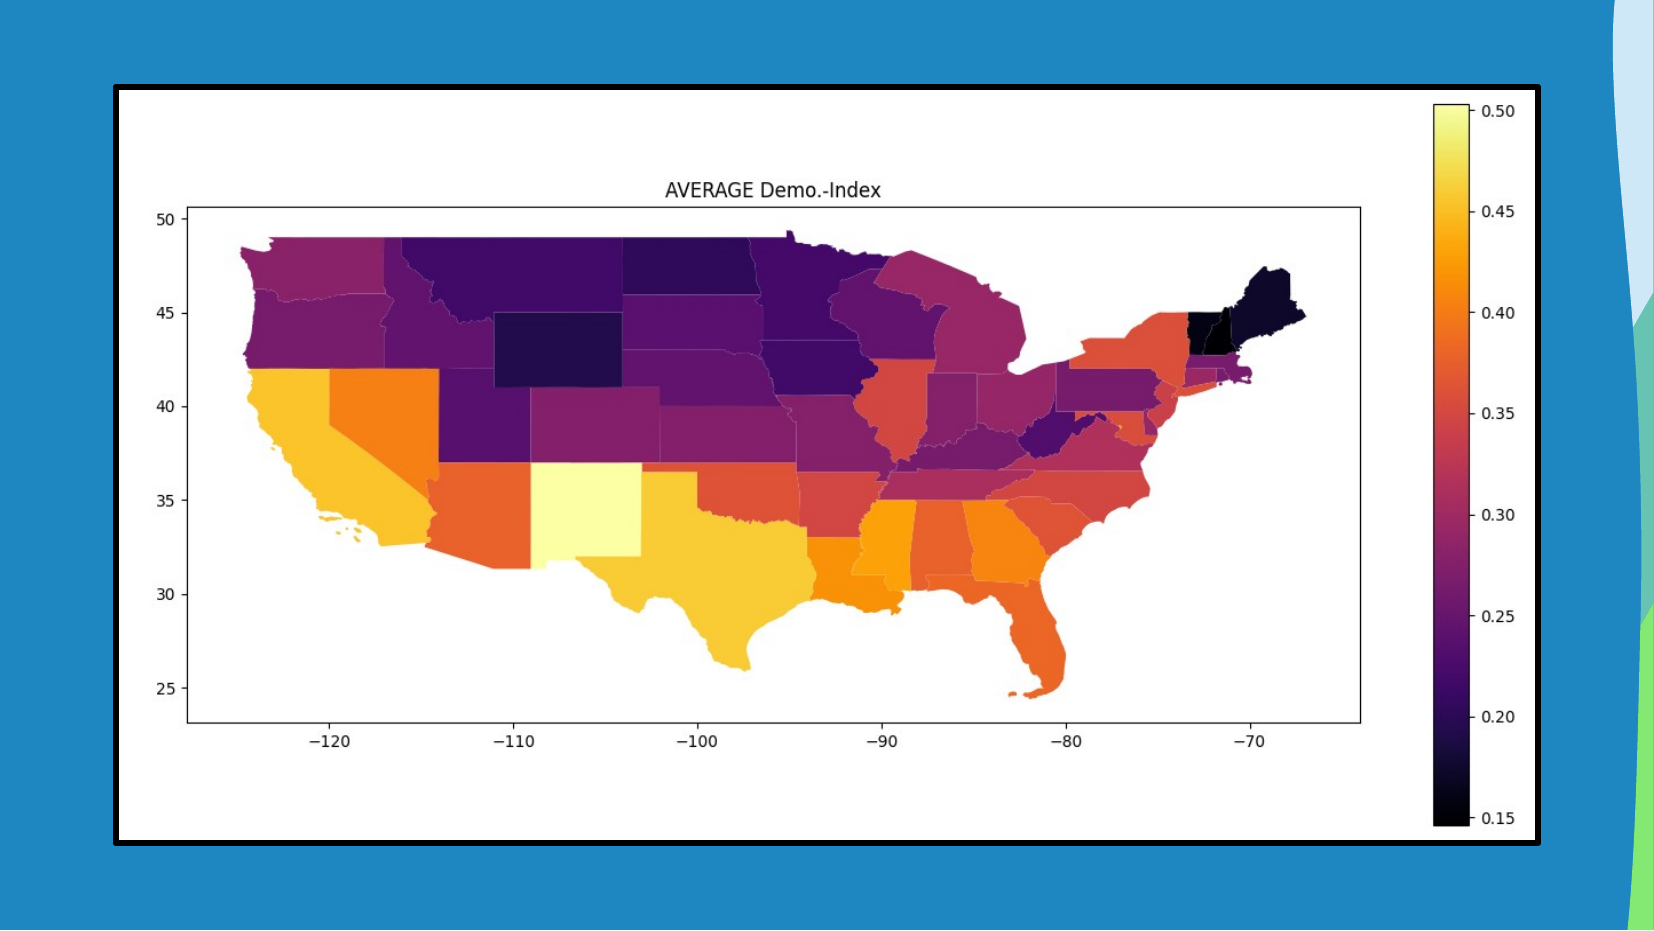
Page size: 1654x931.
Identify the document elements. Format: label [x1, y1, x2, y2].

picture [118, 90, 1535, 841]
